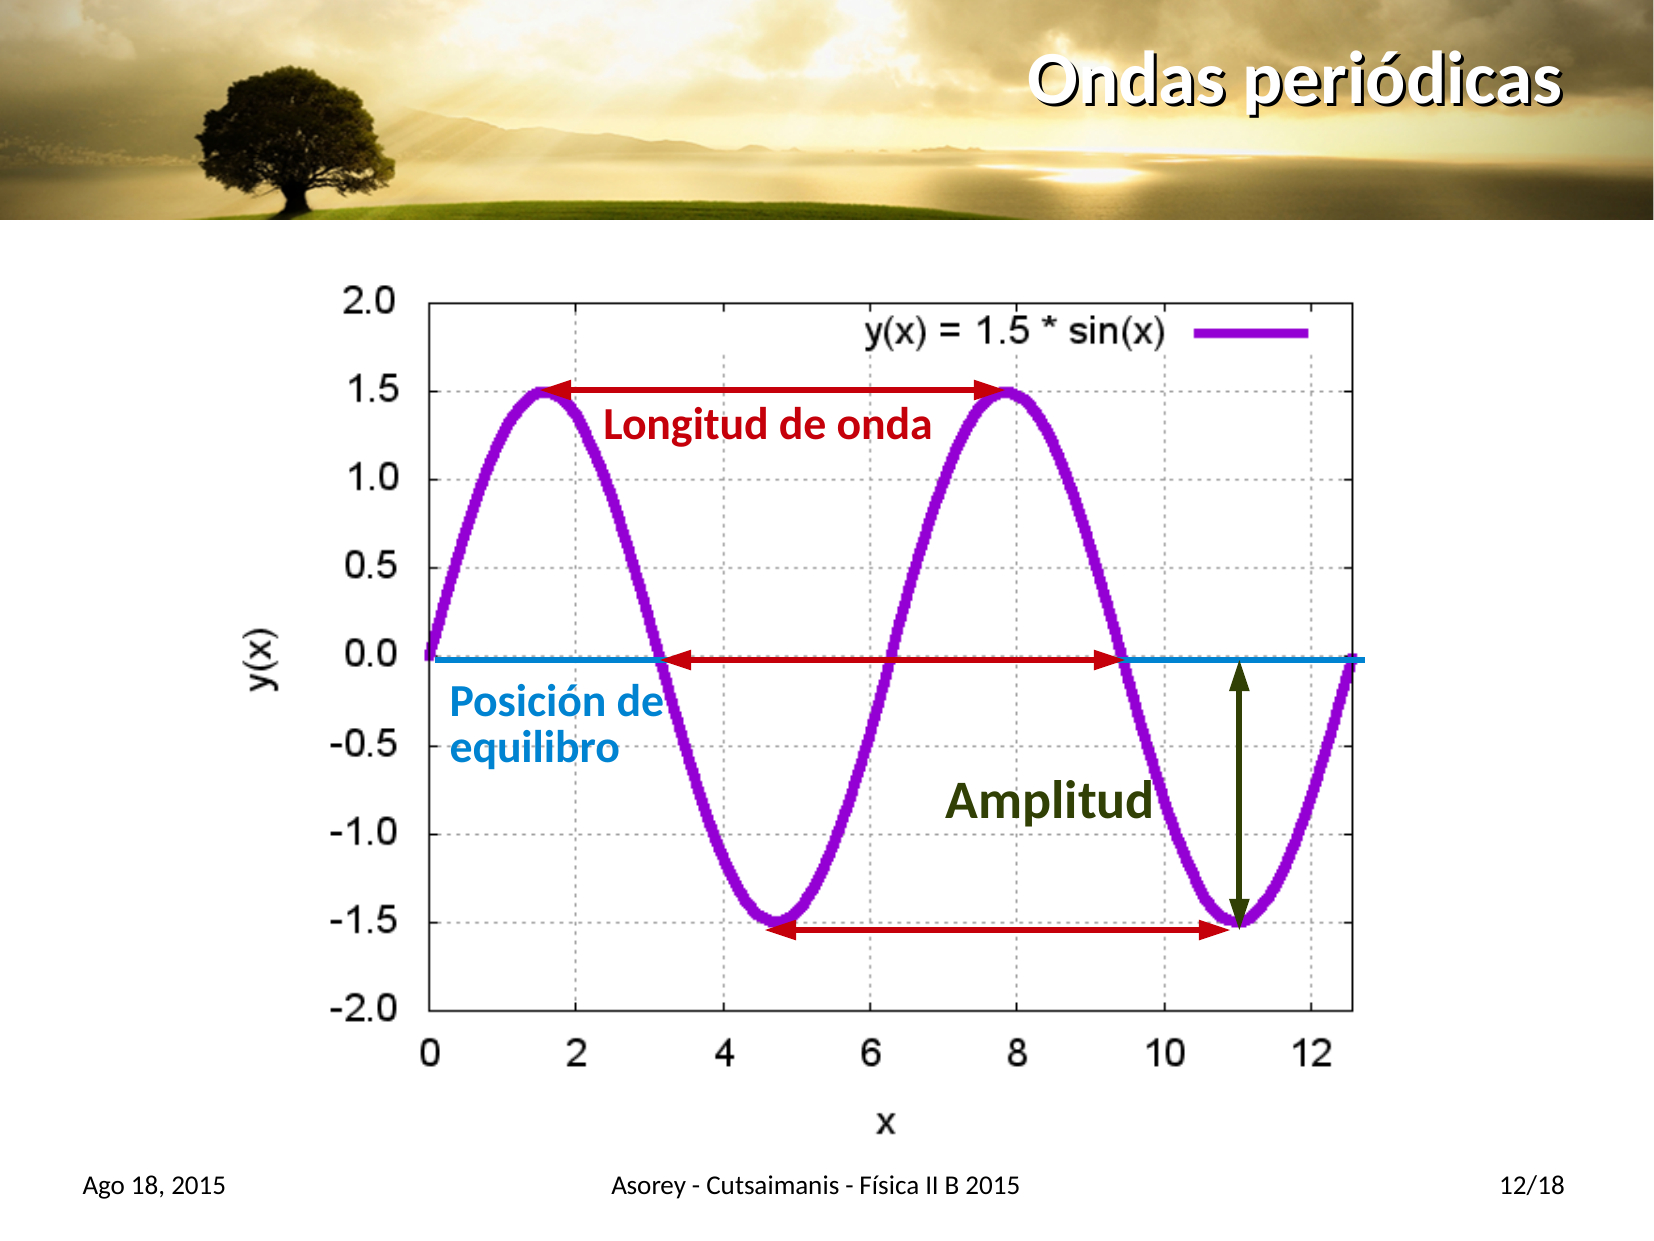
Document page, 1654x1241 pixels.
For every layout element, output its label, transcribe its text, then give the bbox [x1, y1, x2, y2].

picture [226, 254, 1427, 1156]
text_box Longitud de onda [588, 397, 949, 459]
picture [0, 0, 1654, 220]
text_box Amplitud [930, 770, 1171, 841]
title Ondas periódicas [75, 19, 1564, 151]
text_box Posición de equilibro [434, 675, 680, 782]
